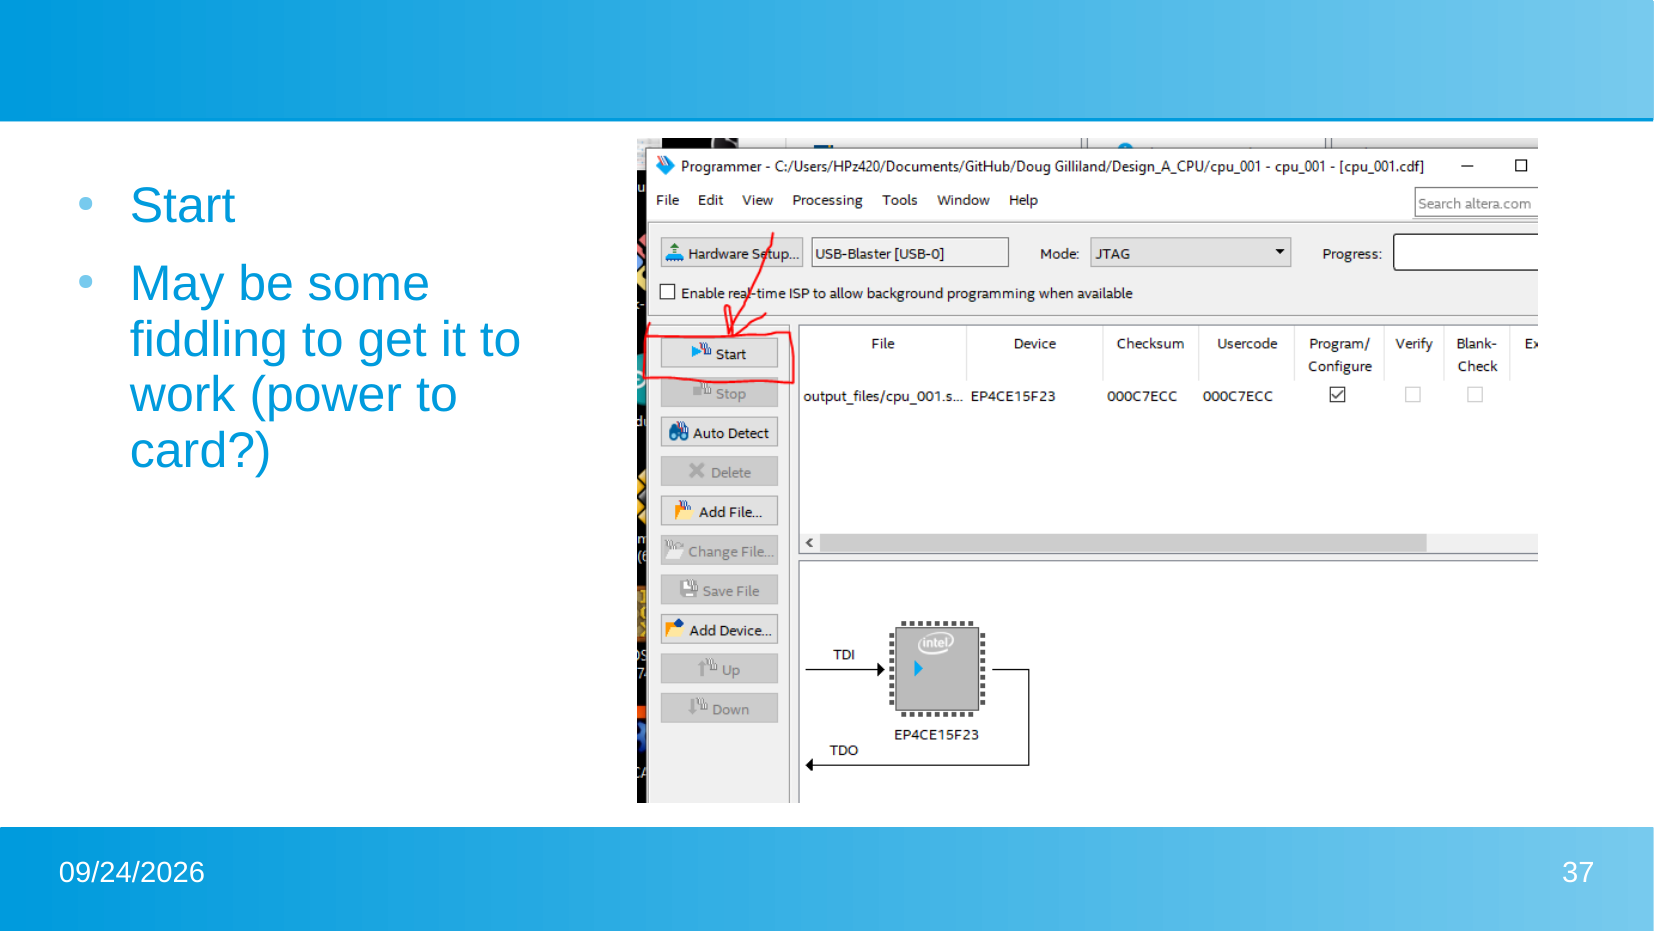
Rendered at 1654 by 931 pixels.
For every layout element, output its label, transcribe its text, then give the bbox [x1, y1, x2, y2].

picture [637, 138, 1538, 803]
list Start May be some fiddling to get it to work (power to card?) [59, 177, 601, 768]
